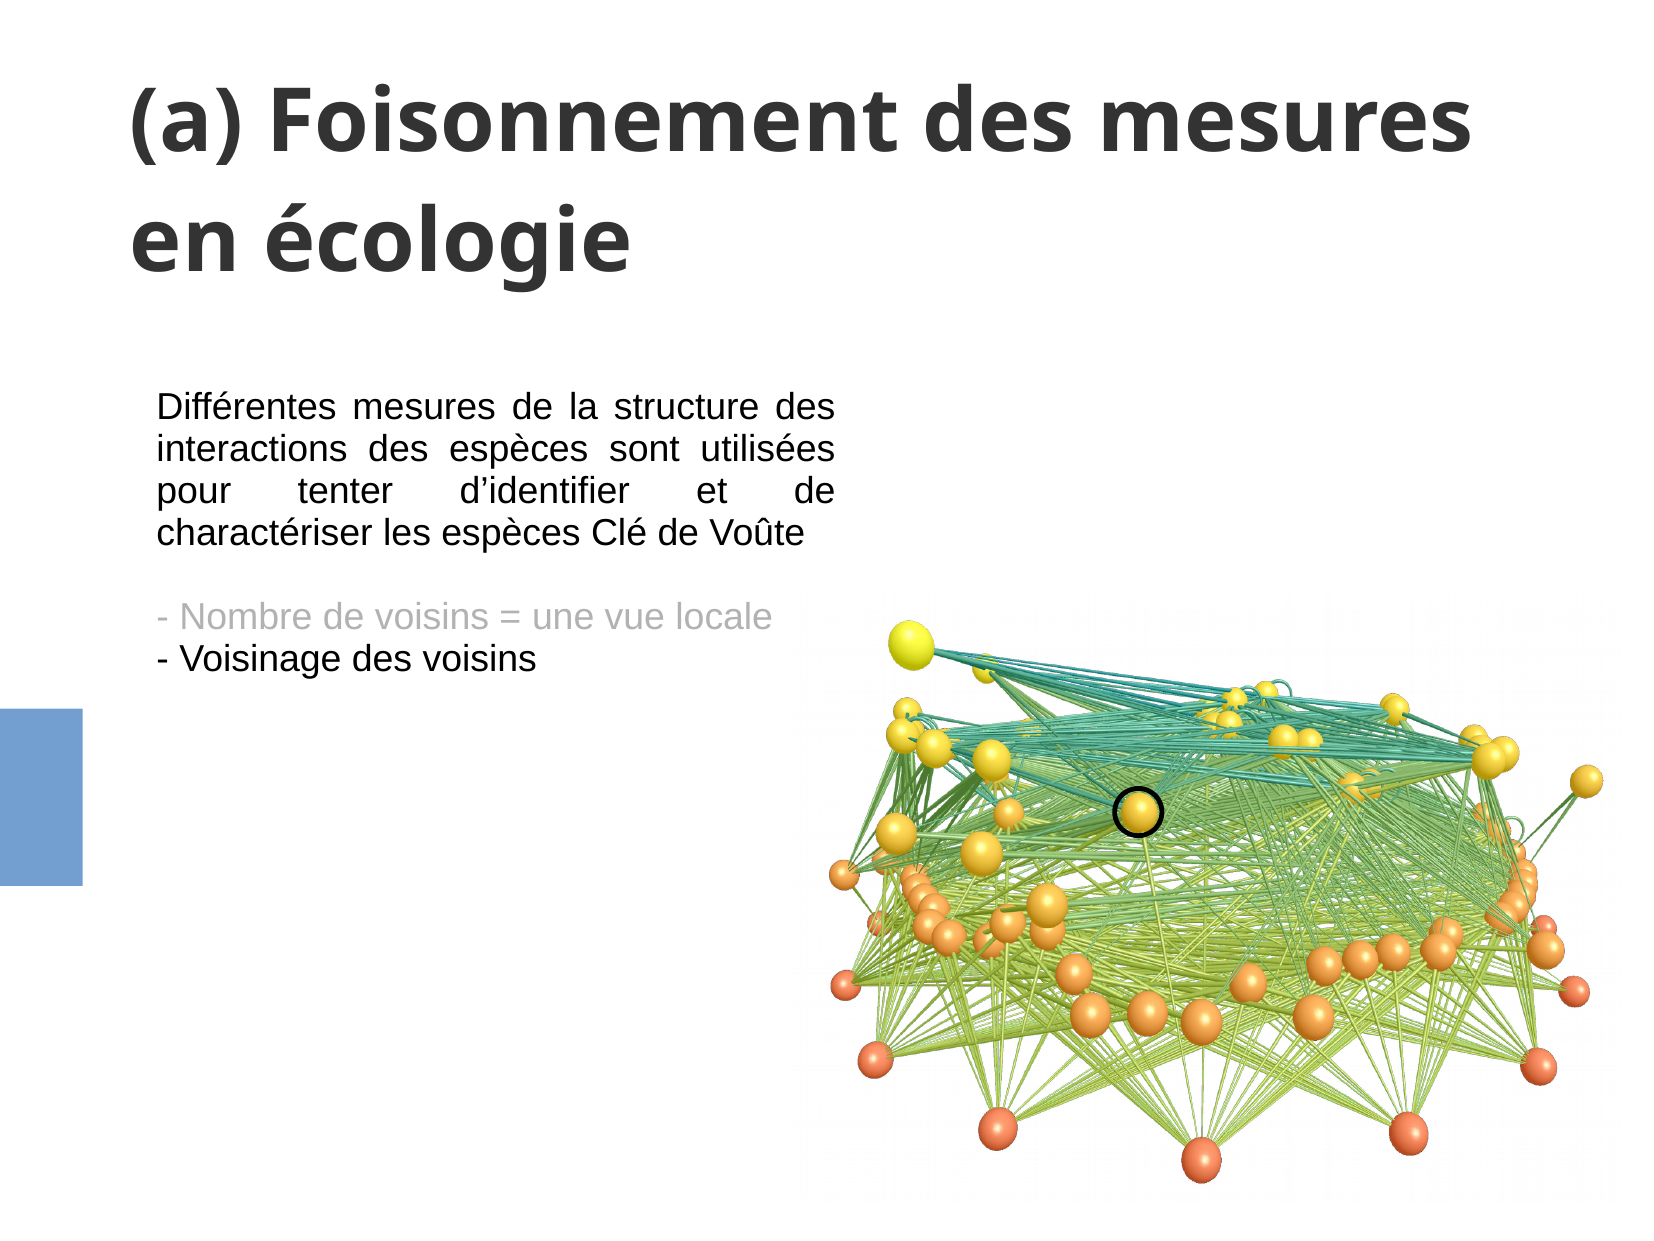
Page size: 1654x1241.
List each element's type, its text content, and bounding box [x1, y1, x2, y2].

title (a) Foisonnement des mesures en écologie [129, 59, 1536, 296]
text_box Différentes mesures de la structure des interactions des espèces sont utilisées pour tenter d’identifier et de charactériser les espèces Clé de Voûte - Nombre de voisins = une vue locale - Voisinage des voisins [141, 377, 851, 897]
picture [791, 593, 1621, 1202]
